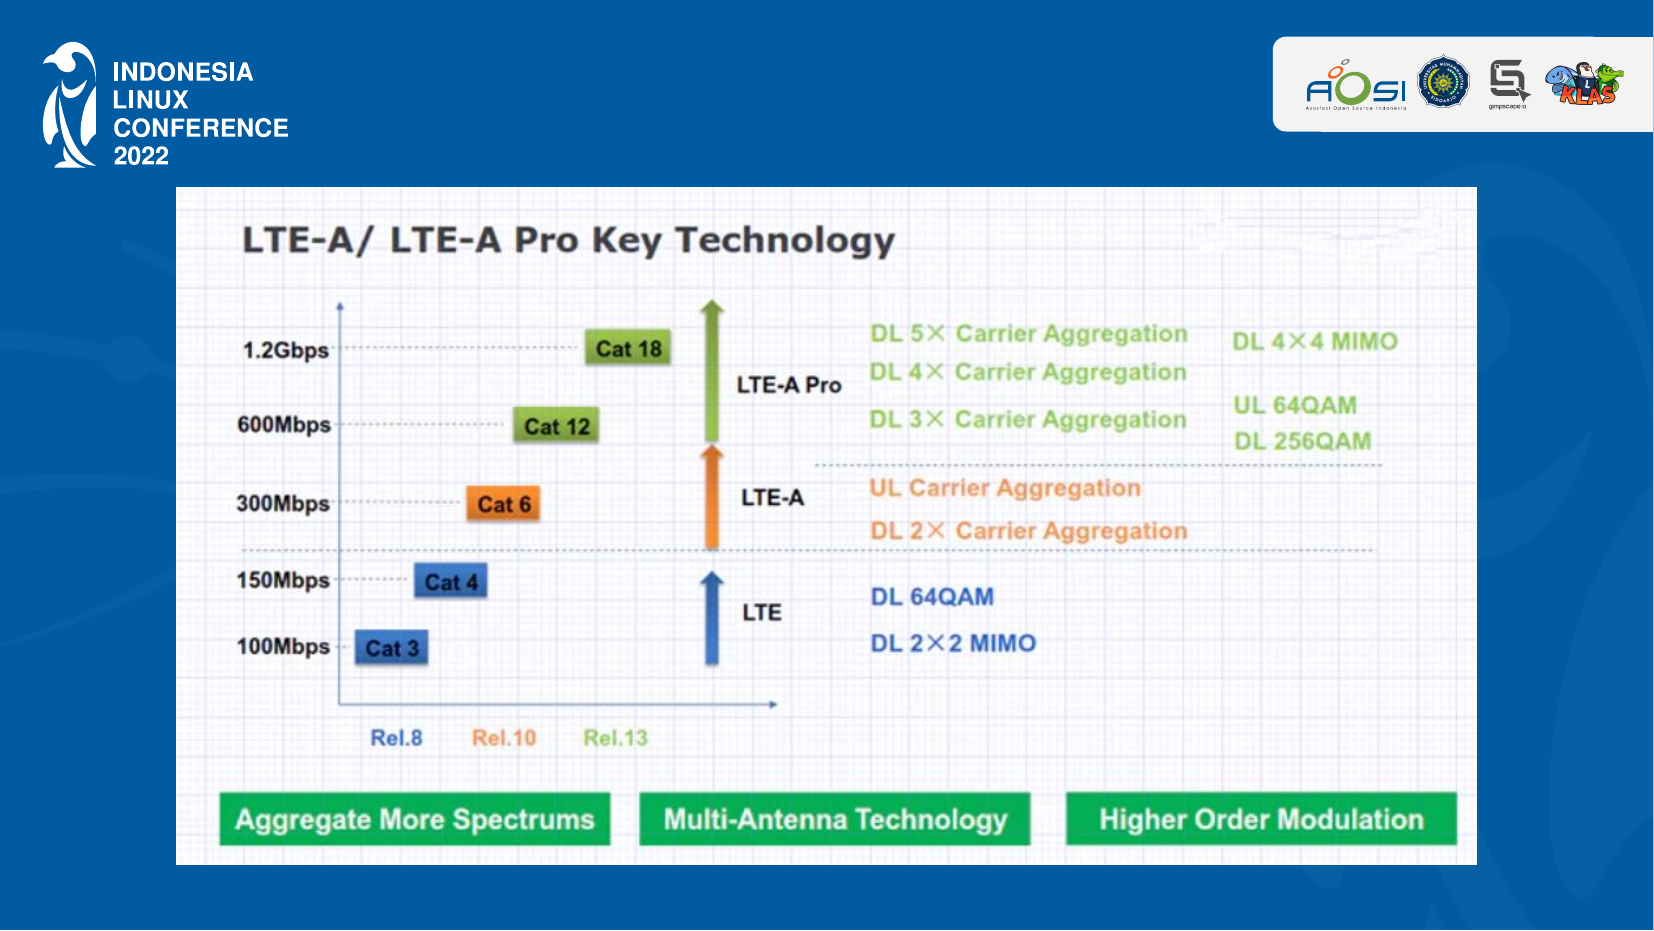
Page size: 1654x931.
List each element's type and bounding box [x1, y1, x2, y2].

picture [1545, 62, 1624, 105]
picture [1416, 54, 1471, 108]
picture [176, 187, 1477, 865]
